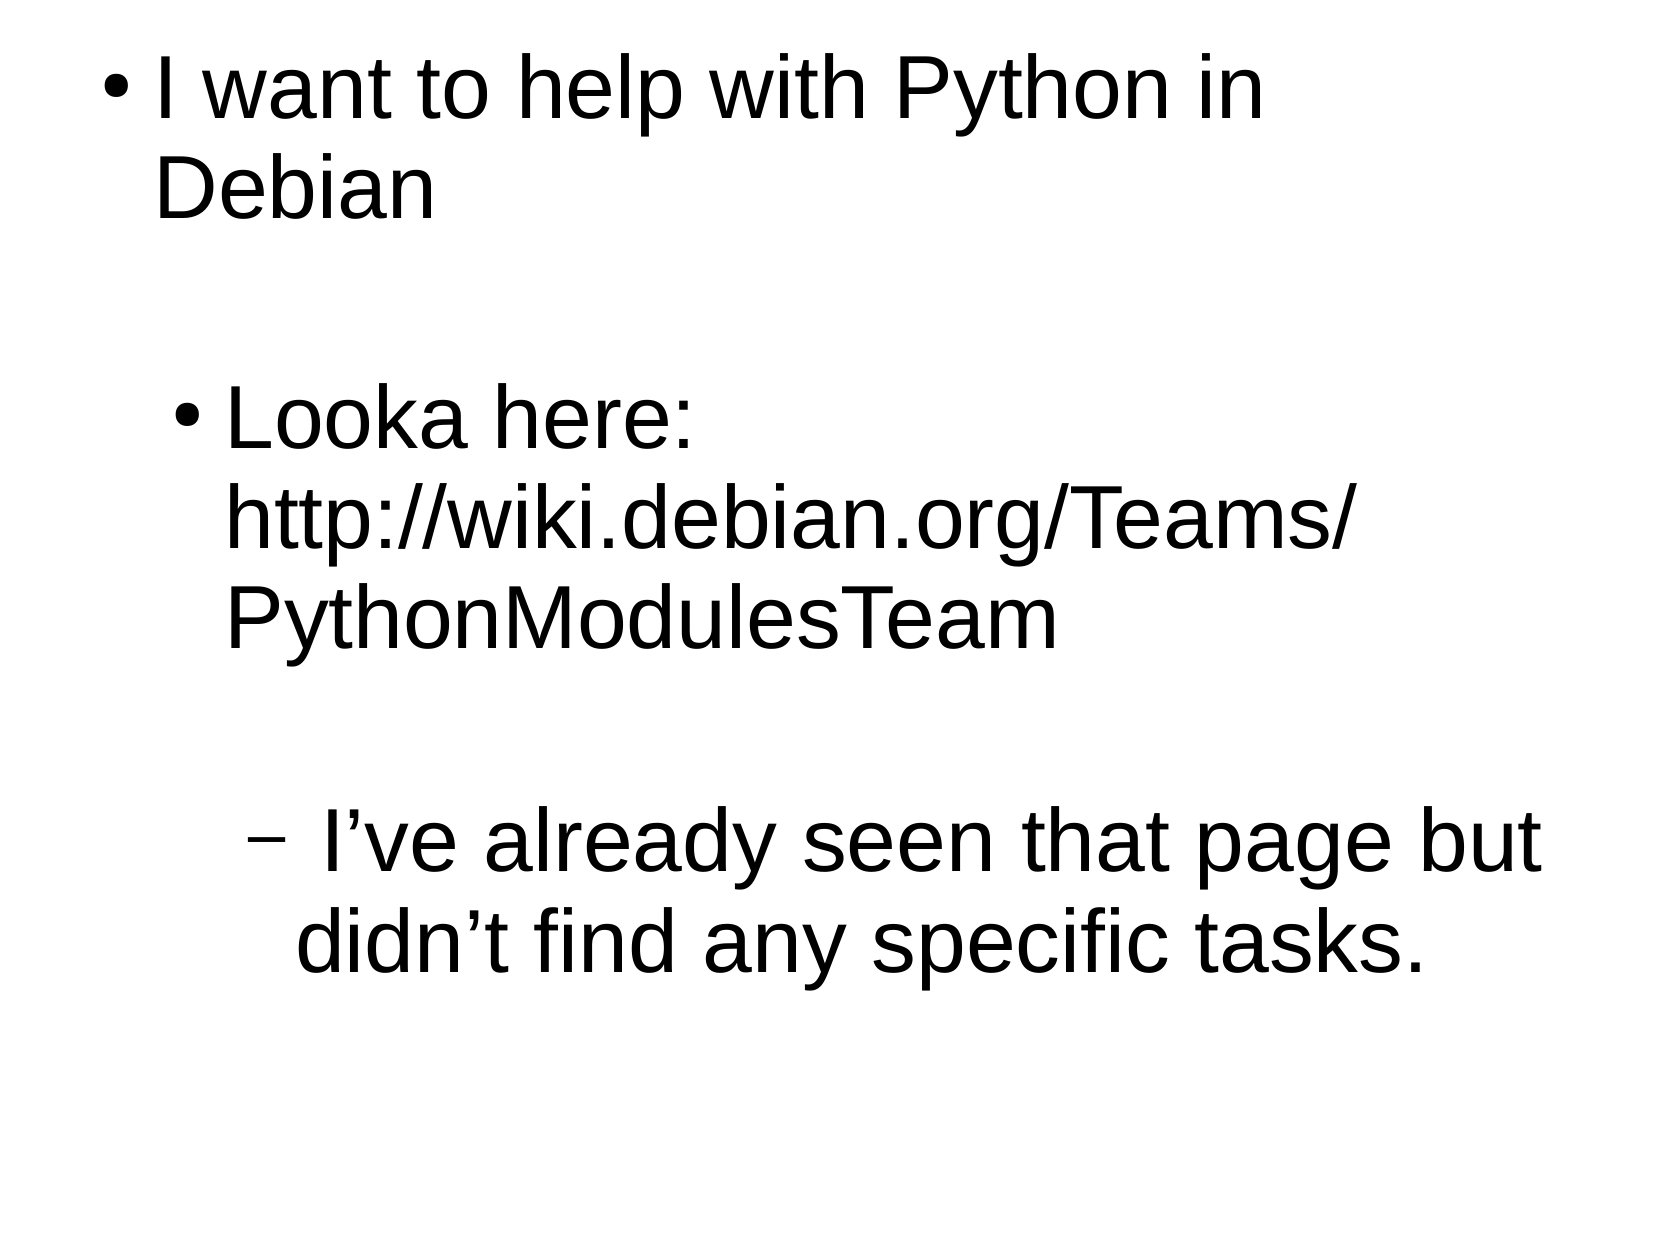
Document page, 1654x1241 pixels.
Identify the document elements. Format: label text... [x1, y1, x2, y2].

list I want to help with Python in Debian Looka here: http://wiki.debian.org/Teams/ PythonModulesTeam I’ve already seen that page but didn’t find any specific tasks. [82, 37, 1571, 1109]
